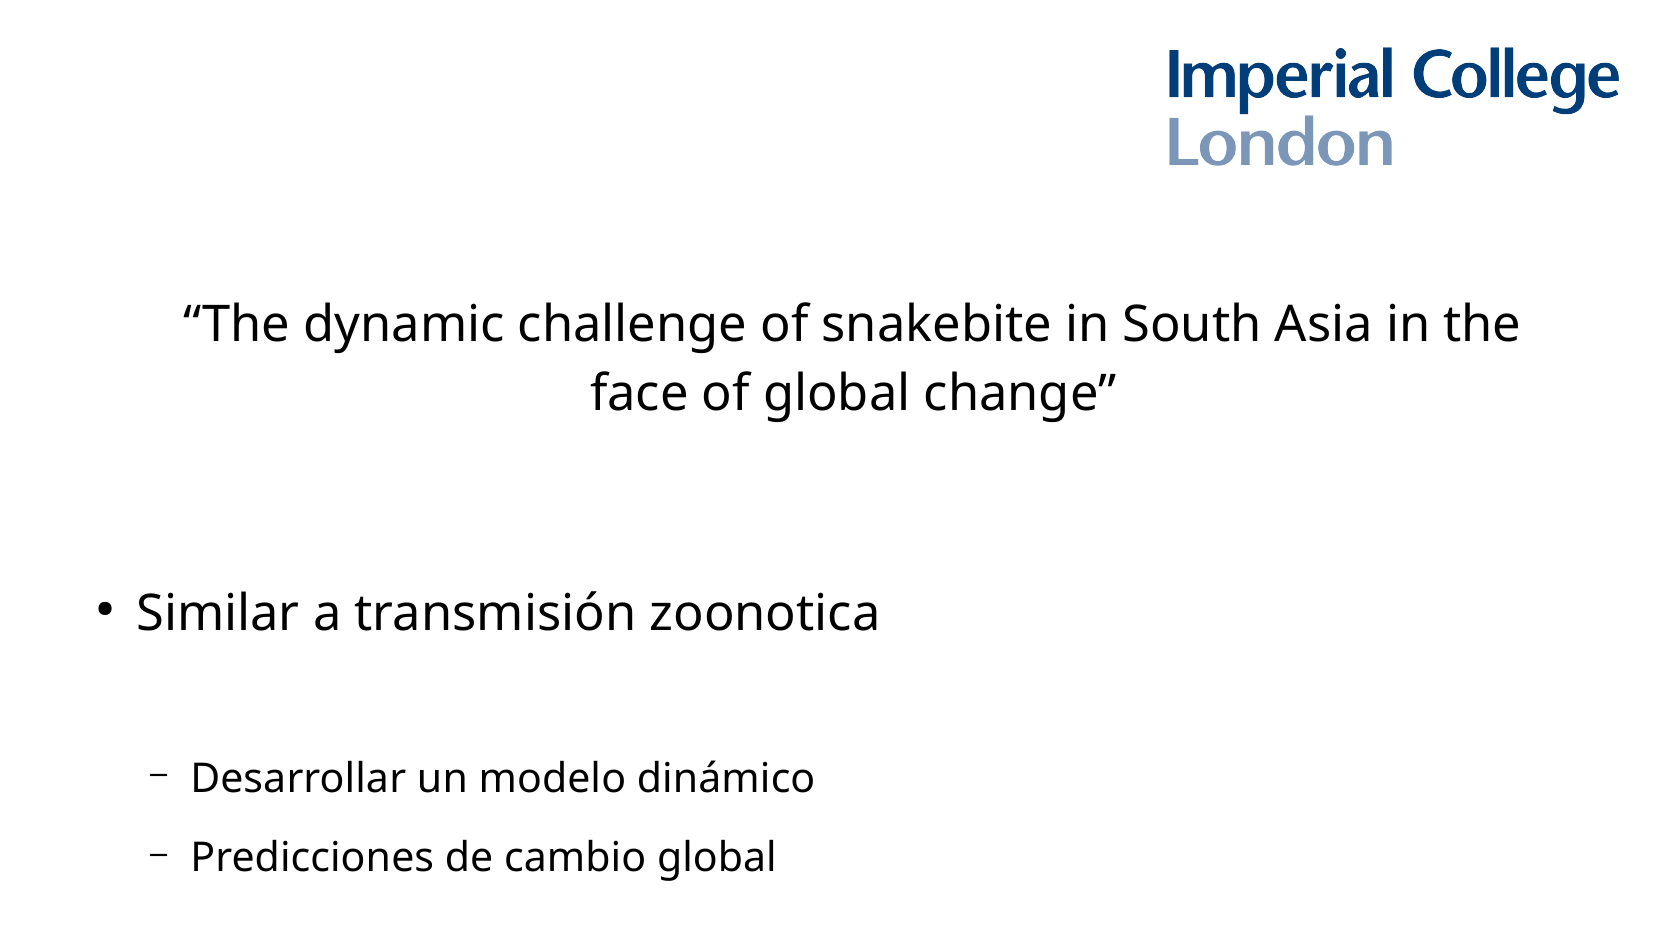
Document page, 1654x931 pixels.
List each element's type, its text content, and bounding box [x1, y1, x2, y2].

picture [1169, 47, 1619, 166]
list “The dynamic challenge of snakebite in South Asia in the face of global change” Similar a transmisión zoonotica Desarrollar un modelo dinámico Predicciones de cambio global [82, 165, 1571, 885]
